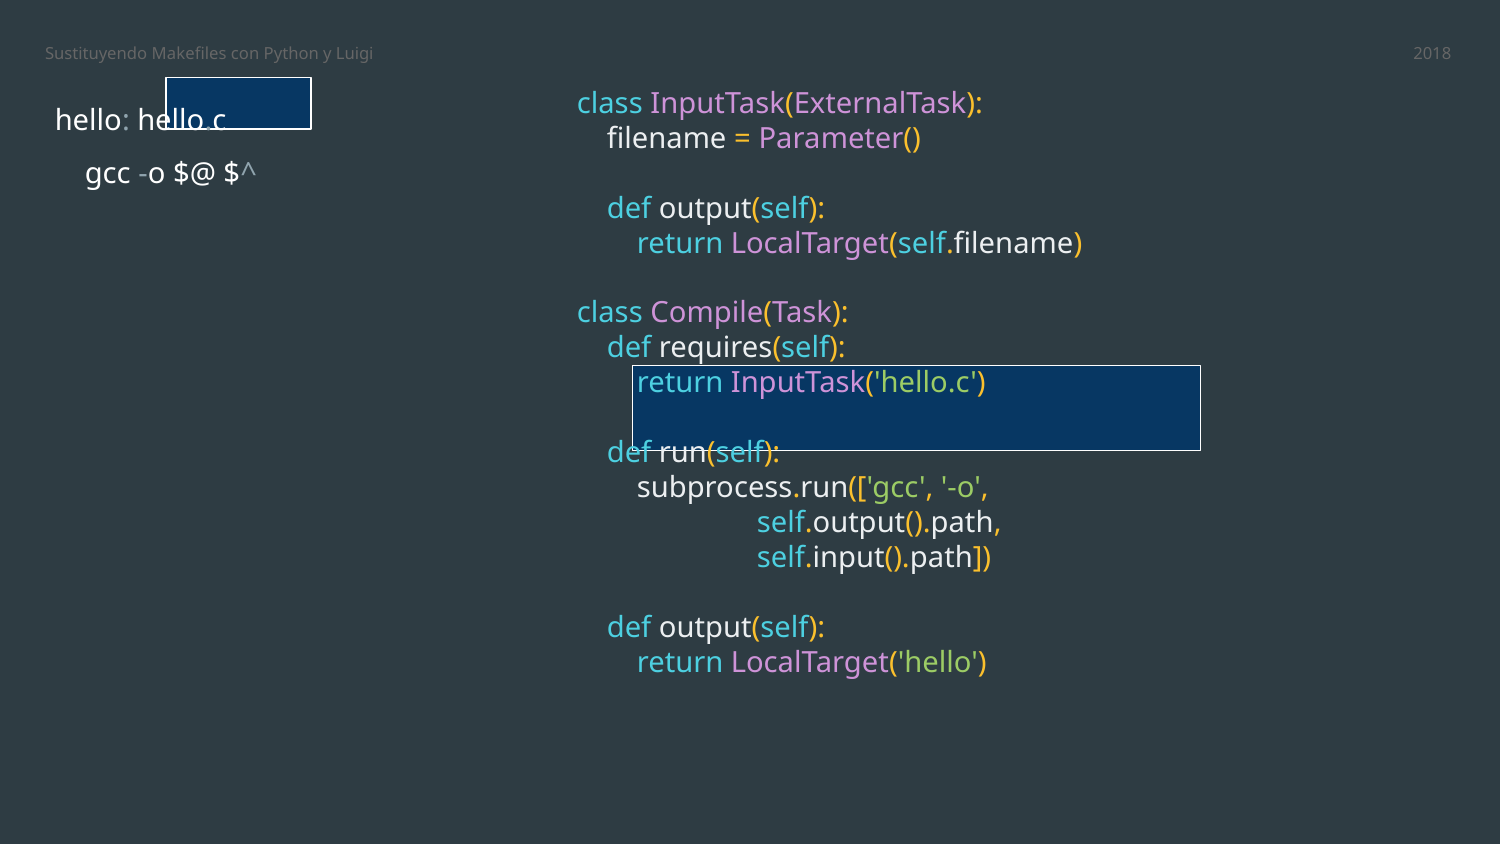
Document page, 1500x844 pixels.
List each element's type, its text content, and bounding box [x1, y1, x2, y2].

list class InputTask(ExternalTask): filename = Parameter() def output(self): return LocalTarget(self.filename) class Compile(Task): def requires(self): return InputTask('hello.c') def run(self): subprocess.run(['gcc', '-o', self.output().path, self.input().path]) def output(self): return LocalTarget('hello') [561, 69, 1444, 803]
list hello: hello.c gcc -o $@ $^ [39, 69, 551, 562]
